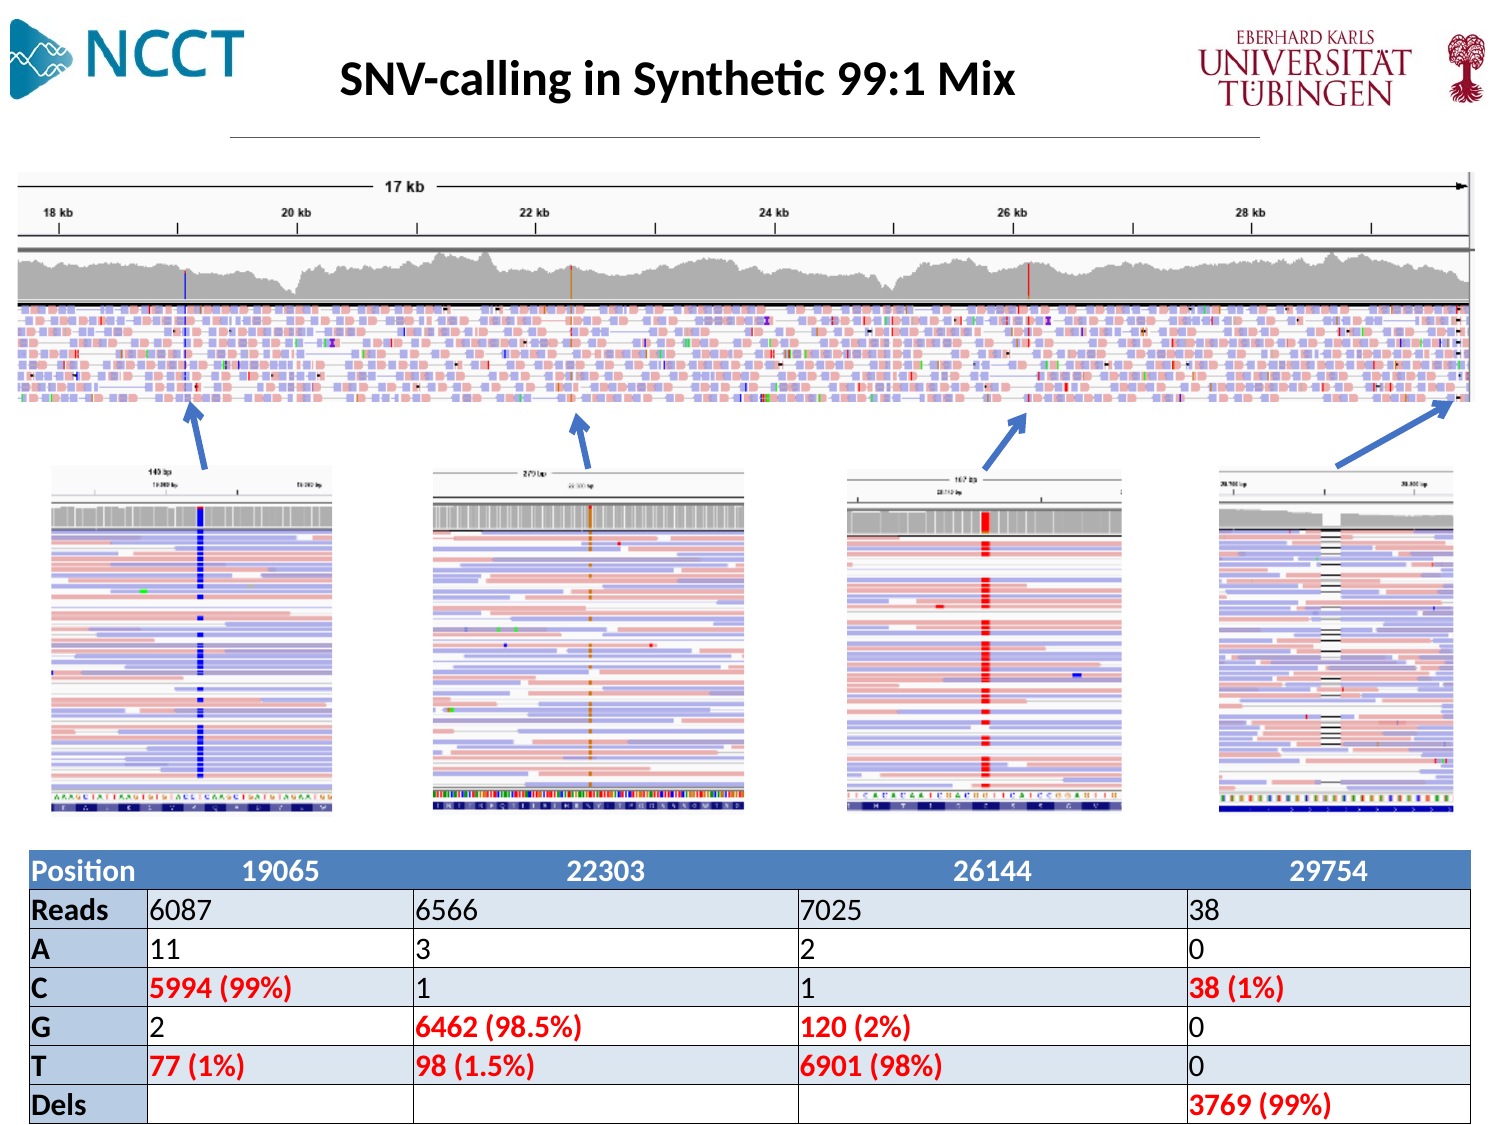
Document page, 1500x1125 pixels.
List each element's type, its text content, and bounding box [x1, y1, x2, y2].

table_header 29754 [1187, 850, 1471, 889]
table_cell 0 [1188, 1007, 1470, 1045]
table_cell 120 (2%) [799, 1007, 1187, 1045]
table_cell 6087 [148, 890, 413, 928]
table_header 22303 [414, 850, 798, 889]
table_cell 6462 (98.5%) [414, 1007, 798, 1045]
table_cell 6901 (98%) [799, 1046, 1187, 1084]
picture [17, 172, 1475, 402]
picture [1198, 30, 1485, 106]
table_header 26144 [798, 850, 1187, 889]
picture [10, 19, 245, 102]
text_box SNV-calling in Synthetic 99:1 Mix [324, 37, 1117, 113]
table_cell [799, 1085, 1187, 1123]
table_cell T [30, 1046, 147, 1084]
picture [847, 469, 1122, 814]
table_cell 38 [1188, 890, 1470, 928]
picture [1219, 466, 1454, 816]
table_cell 1 [799, 968, 1187, 1006]
table_cell 38 (1%) [1188, 968, 1470, 1006]
table_header 19065 [148, 850, 414, 889]
table_cell Dels [30, 1085, 147, 1123]
table_cell 7025 [799, 890, 1187, 928]
table_cell C [30, 968, 147, 1006]
table_cell 0 [1188, 1046, 1470, 1084]
table_cell [414, 1085, 798, 1123]
table_cell 11 [148, 929, 413, 967]
table_cell 6566 [414, 890, 798, 928]
table_cell 0 [1188, 929, 1470, 967]
table_cell 2 [799, 929, 1187, 967]
table_header Position [29, 850, 148, 889]
picture [432, 468, 745, 815]
table_cell 77 (1%) [148, 1046, 413, 1084]
table_cell A [30, 929, 147, 967]
table_cell 3769 (99%) [1188, 1085, 1470, 1123]
table_cell [148, 1085, 413, 1123]
table_cell 5994 (99%) [148, 968, 413, 1006]
table_cell Reads [30, 890, 147, 928]
table_cell 1 [414, 968, 798, 1006]
table_cell 3 [414, 929, 798, 967]
picture [51, 465, 333, 817]
table_cell 98 (1.5%) [414, 1046, 798, 1084]
table_cell 2 [148, 1007, 413, 1045]
table_cell G [30, 1007, 147, 1045]
